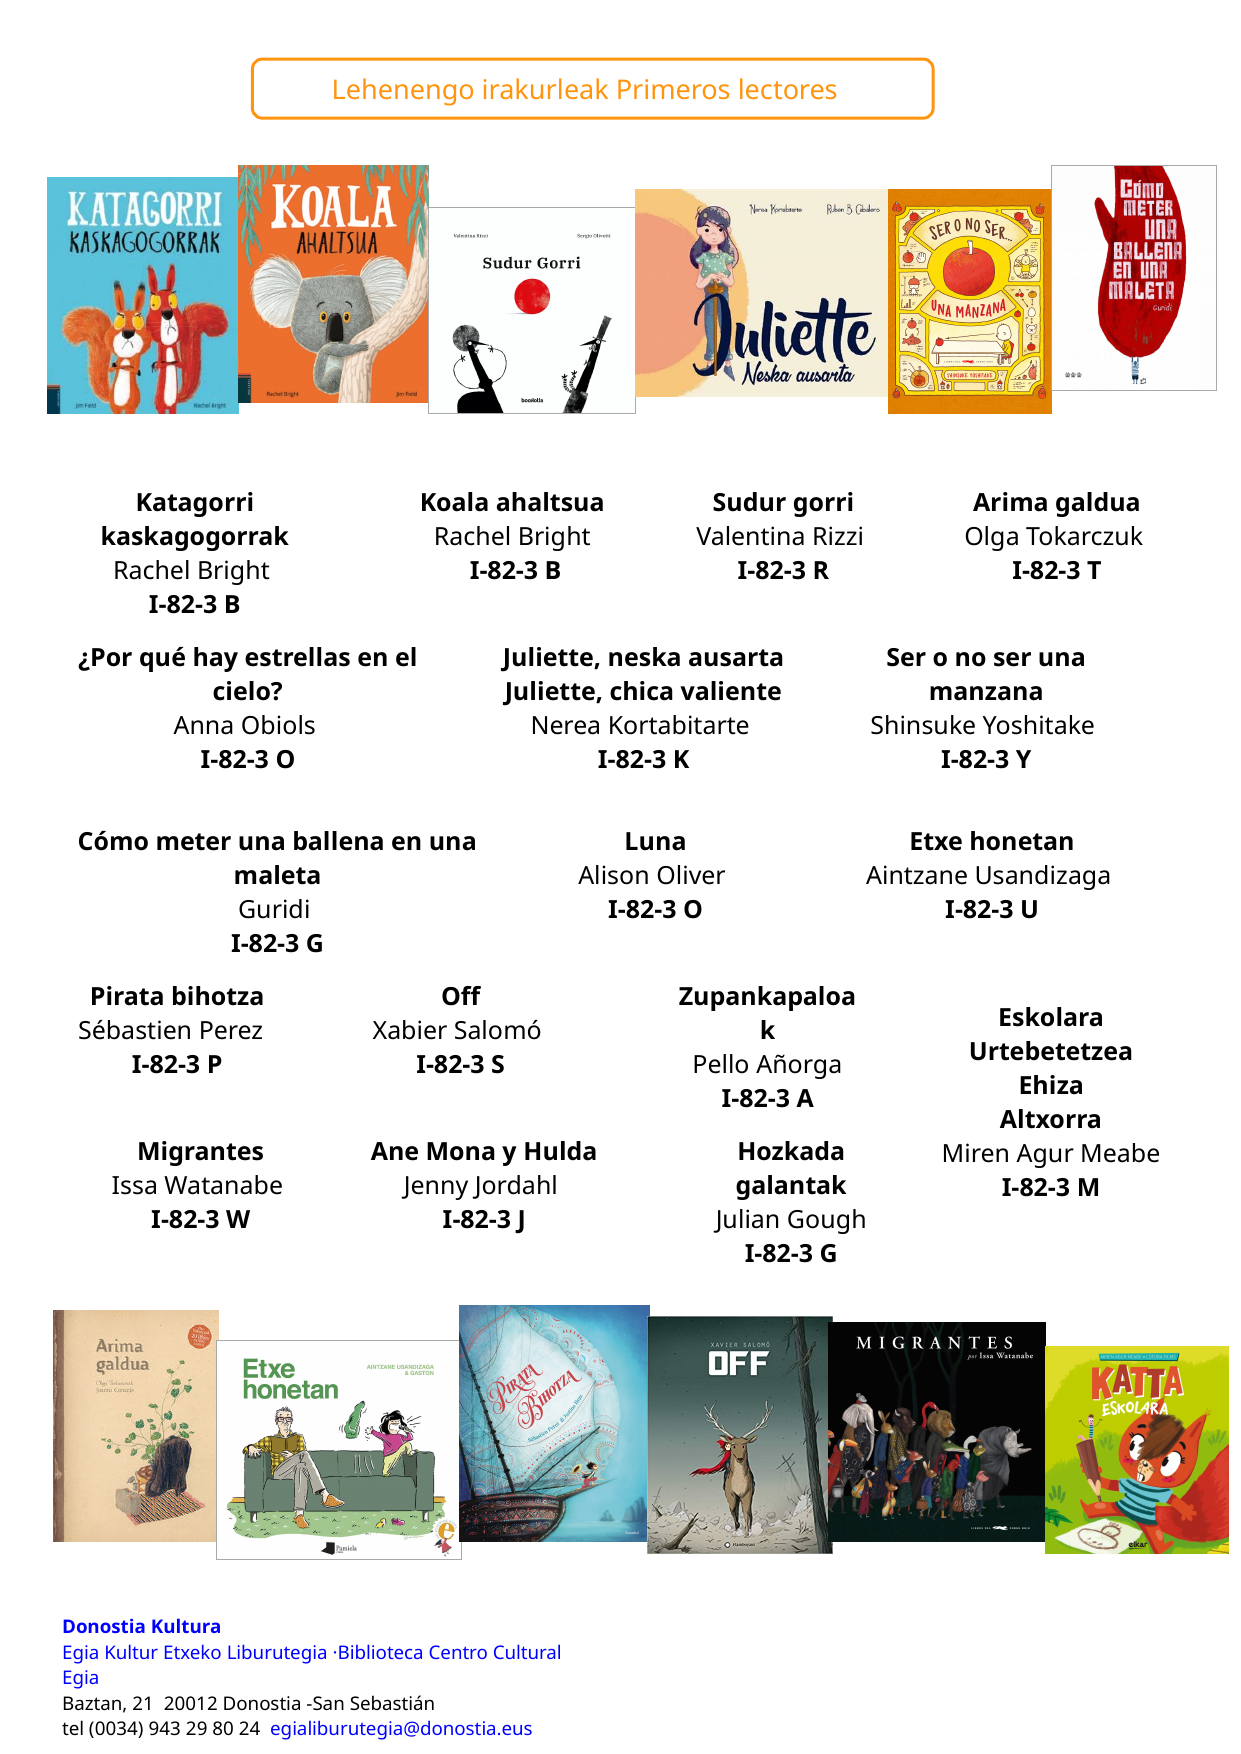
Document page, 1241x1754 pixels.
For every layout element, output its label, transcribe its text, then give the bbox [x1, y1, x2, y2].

text_box Ser o no ser una manzana Shinsuke Yoshitake I-82-3 Y [826, 632, 1146, 734]
text_box Arima galdua Olga Tokarczuk I-82-3 T [933, 476, 1182, 579]
text_box Ane Mona y Hulda Jenny Jordahl I-82-3 J [348, 1126, 621, 1229]
text_box Eskolara Urtebetetzea Ehiza Altxorra Miren Agur Meabe I-82-3 M [921, 992, 1182, 1182]
text_box Migrantes Issa Watanabe I-82-3 W [70, 1126, 331, 1229]
text_box Luna Alison Oliver I-82-3 O [543, 816, 768, 919]
text_box Juliette, neska ausarta Juliette, chica valiente Nerea Kortabitarte I-82-3 K [484, 632, 804, 763]
picture [53, 1305, 1229, 1560]
text_box ¿Por qué hay estrellas en el cielo? Anna Obiols I-82-3 O [47, 632, 449, 734]
text_box Off Xabier Salomó I-82-3 S [354, 971, 567, 1074]
text_box Cómo meter una ballena en una maleta Guridi I-82-3 G [47, 816, 508, 919]
picture [47, 165, 1217, 414]
text_box [254, 59, 931, 63]
text_box Donostia Kultura Egia Kultur Etxeko Liburutegia ·Biblioteca Centro Cultural Egia Baztan, 21 20012 Donostia -San Sebastián tel (0034) 943 29 80 24 egialiburutegia@donostia.eus [47, 1606, 603, 1707]
text_box Pirata bihotza Sébastien Perez I-82-3 P [47, 971, 308, 1074]
text_box Katagorri kaskagogorrak Rachel Bright I-82-3 B [35, 476, 355, 579]
text_box Lehenengo irakurleak Primeros lectores [236, 63, 934, 109]
text_box [252, 109, 934, 119]
text_box Sudur gorri Valentina Rizzi I-82-3 R [677, 476, 890, 579]
text_box Koala ahaltsua Rachel Bright I-82-3 B [397, 476, 634, 579]
text_box Etxe honetan Aintzane Usandizaga I-82-3 U [838, 816, 1146, 919]
text_box Zupankapaloak Pello Añorga I-82-3 A [661, 971, 875, 1074]
text_box Hozkada galantak Julian Gough I-82-3 G [673, 1126, 910, 1229]
